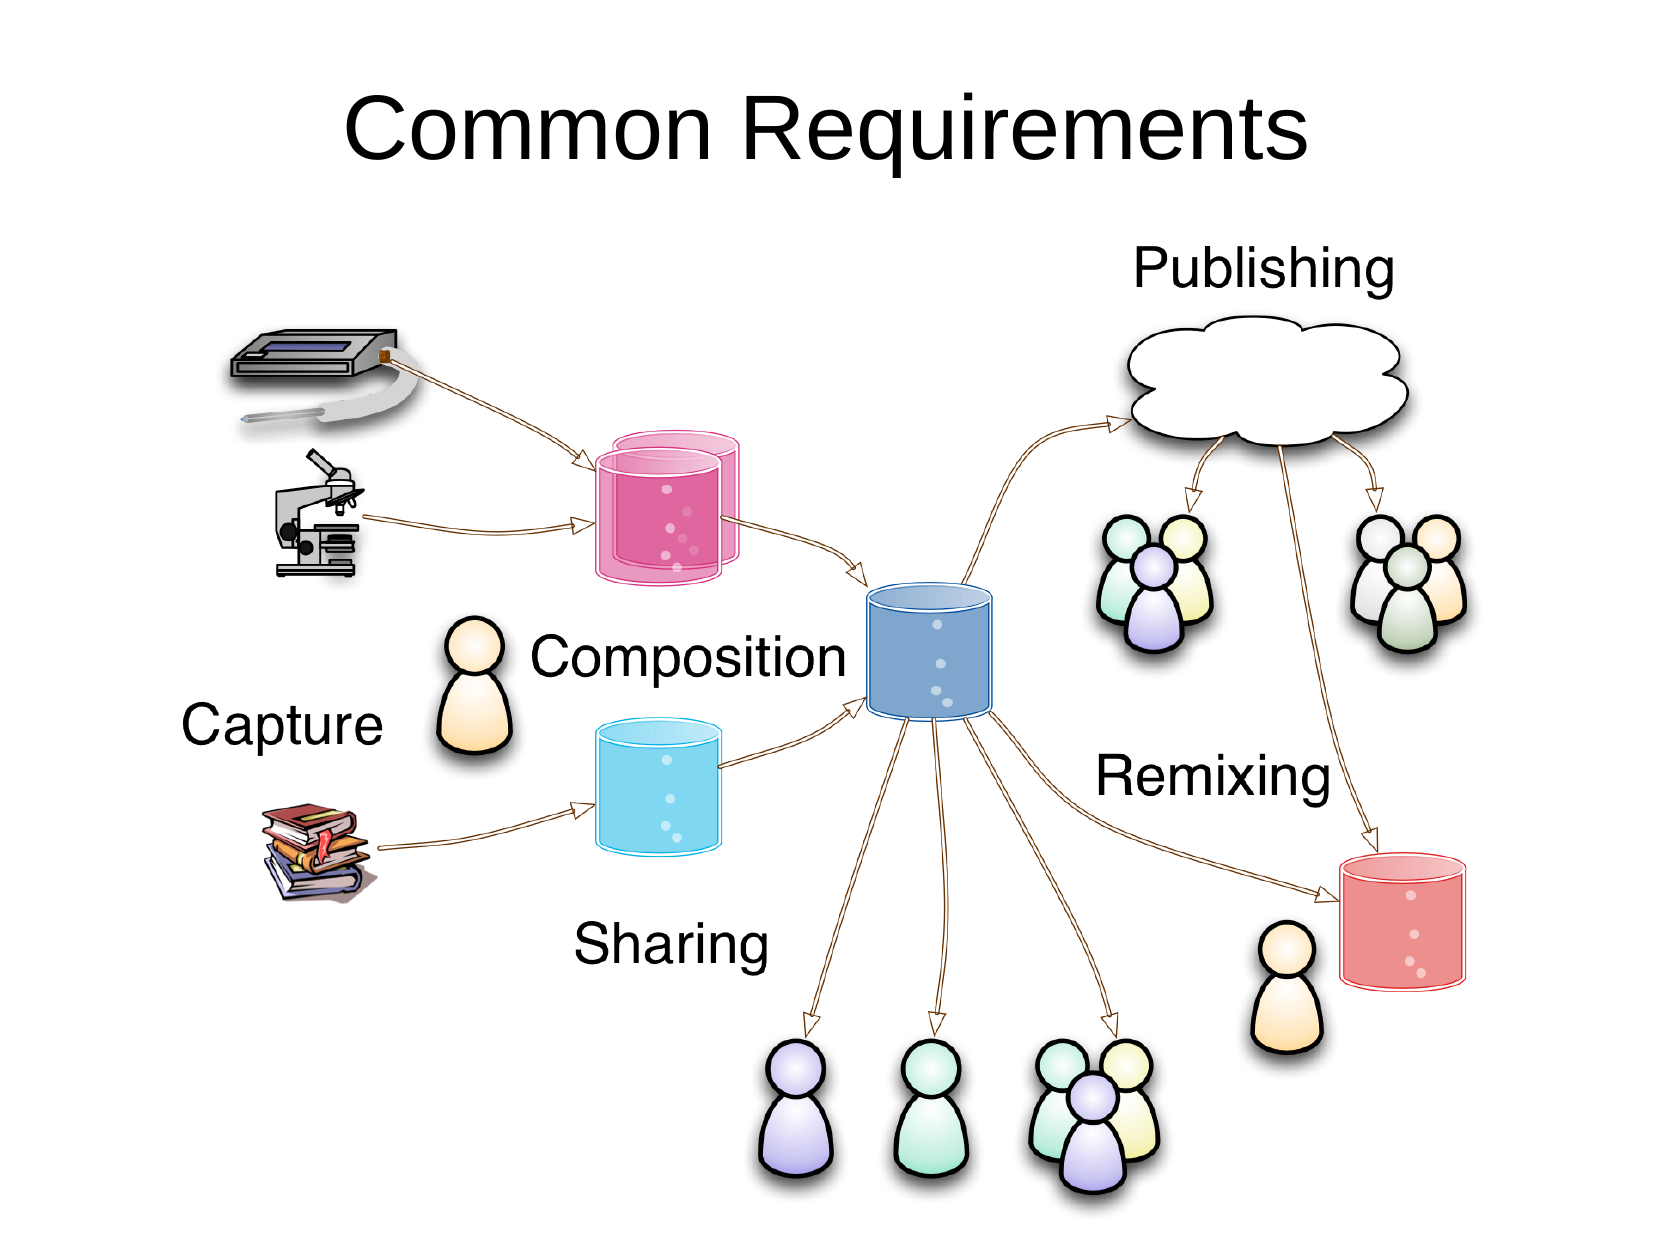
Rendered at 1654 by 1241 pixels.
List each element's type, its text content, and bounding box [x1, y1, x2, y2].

picture [167, 218, 1491, 1229]
title Common Requirements [82, 49, 1571, 207]
